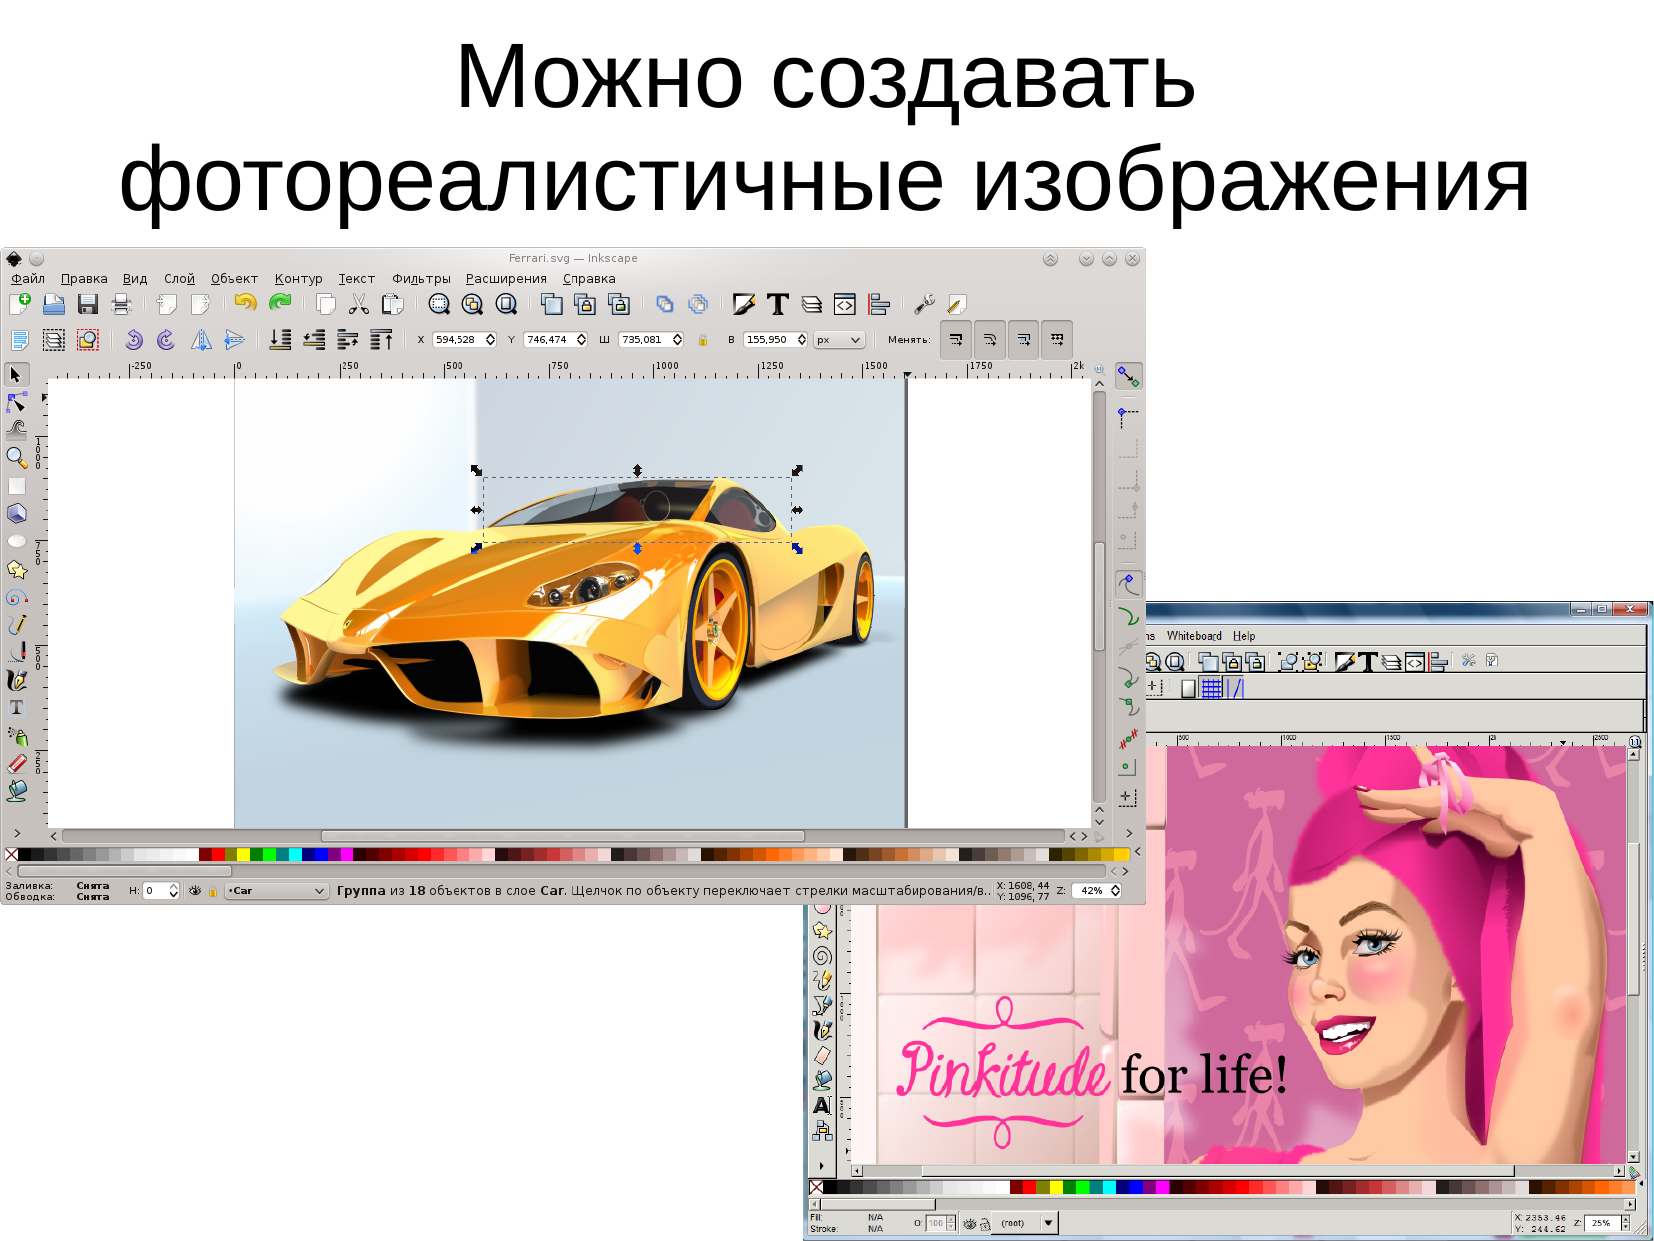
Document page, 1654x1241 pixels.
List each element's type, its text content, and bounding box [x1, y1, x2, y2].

title Можно создавать фотореалистичные изображения [82, 23, 1571, 231]
picture [0, 247, 1654, 1241]
